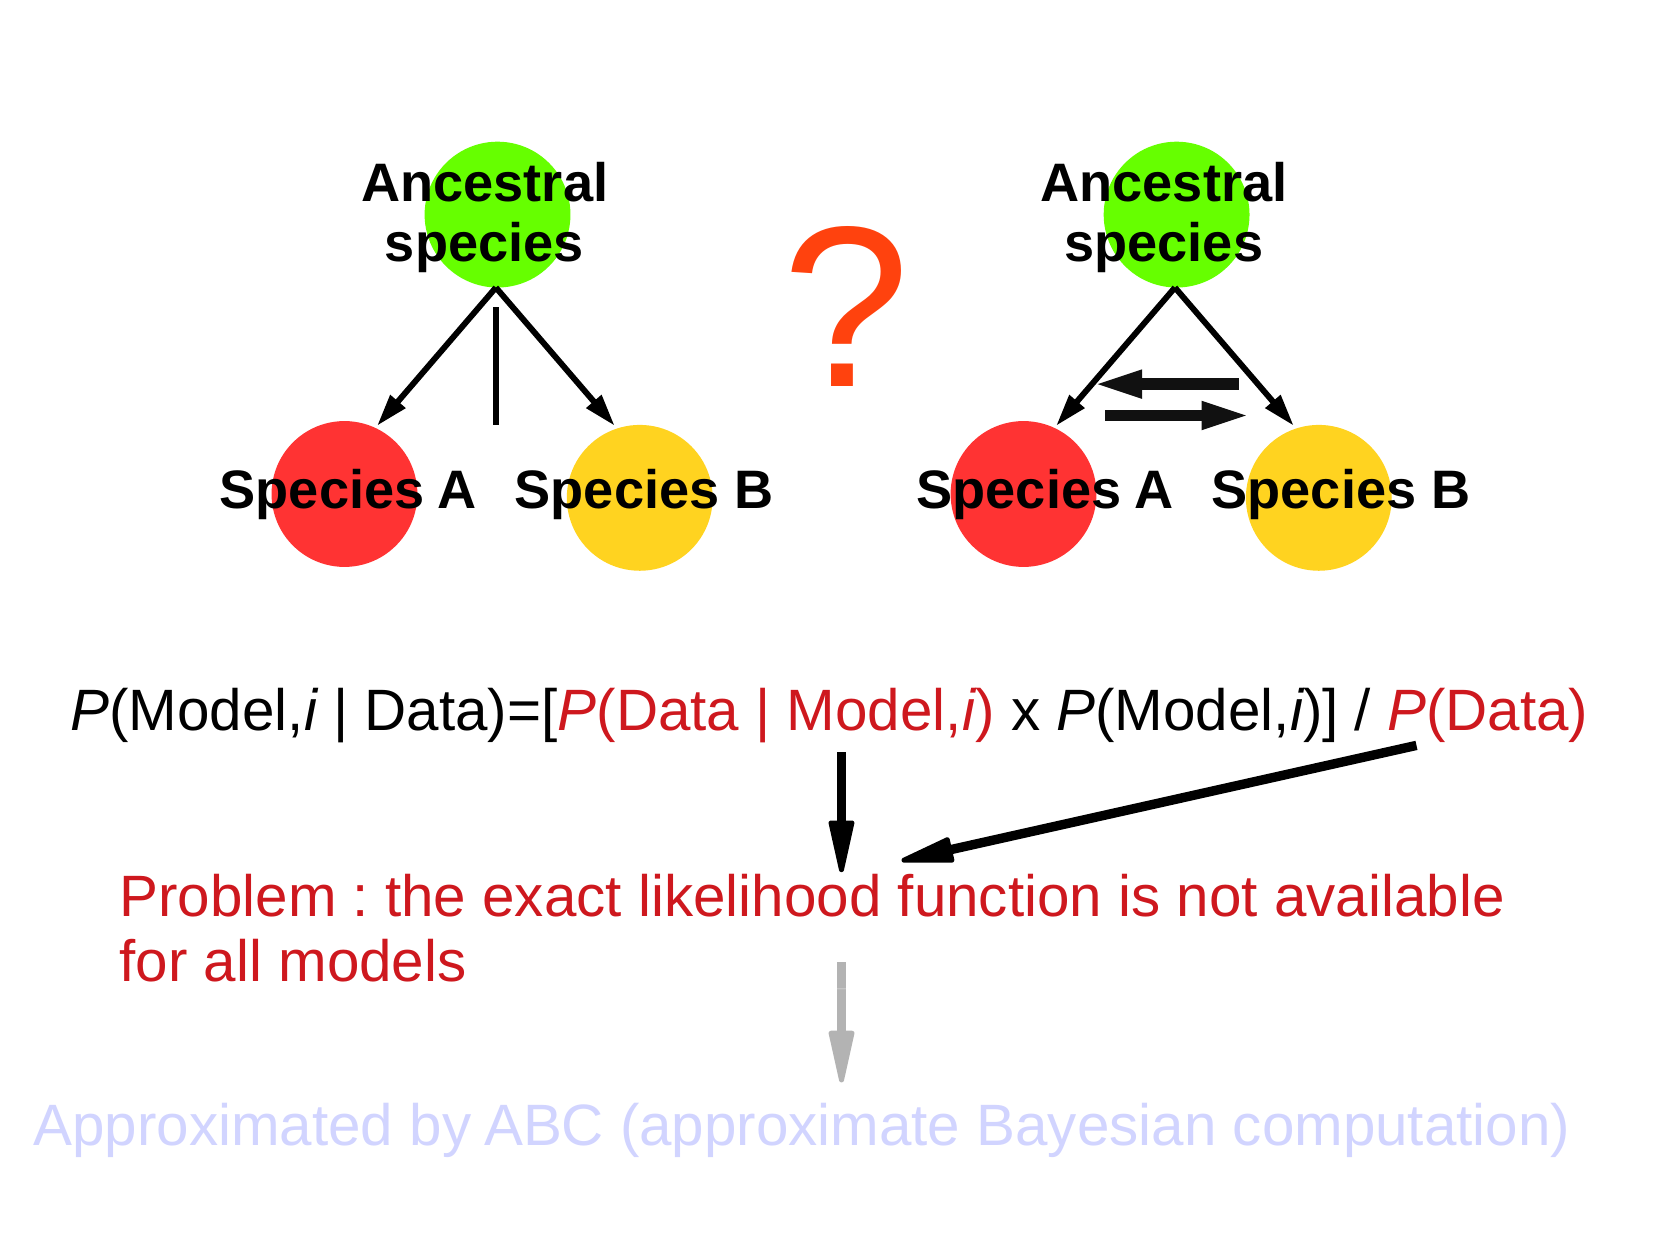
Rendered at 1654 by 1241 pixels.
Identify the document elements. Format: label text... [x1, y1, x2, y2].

text_box Ancestral species [346, 144, 645, 282]
text_box [469, 282, 526, 288]
text_box Species B [499, 451, 790, 528]
text_box Species A [204, 451, 493, 528]
text_box P(Model,i | Data)=[P(Data | Model,i) x P(Model,i)] / P(Data) [55, 670, 1604, 750]
text_box [573, 528, 707, 571]
text_box [959, 528, 1089, 567]
text_box Problem : the exact likelihood function is not available for all models [104, 856, 1571, 988]
text_box Species A [901, 451, 1189, 528]
text_box [583, 424, 696, 451]
text_box Species B [1196, 451, 1487, 528]
text_box [964, 421, 1083, 451]
text_box [1262, 424, 1375, 451]
text_box Approximated by ABC (approximate Bayesian computation) [18, 1085, 1629, 1231]
text_box ? [767, 171, 925, 443]
text_box Ancestral species [1025, 144, 1324, 282]
text_box [1252, 528, 1386, 571]
text_box [279, 528, 409, 567]
text_box [285, 421, 404, 451]
text_box [14, 946, 1614, 1225]
text_box [1148, 282, 1205, 288]
